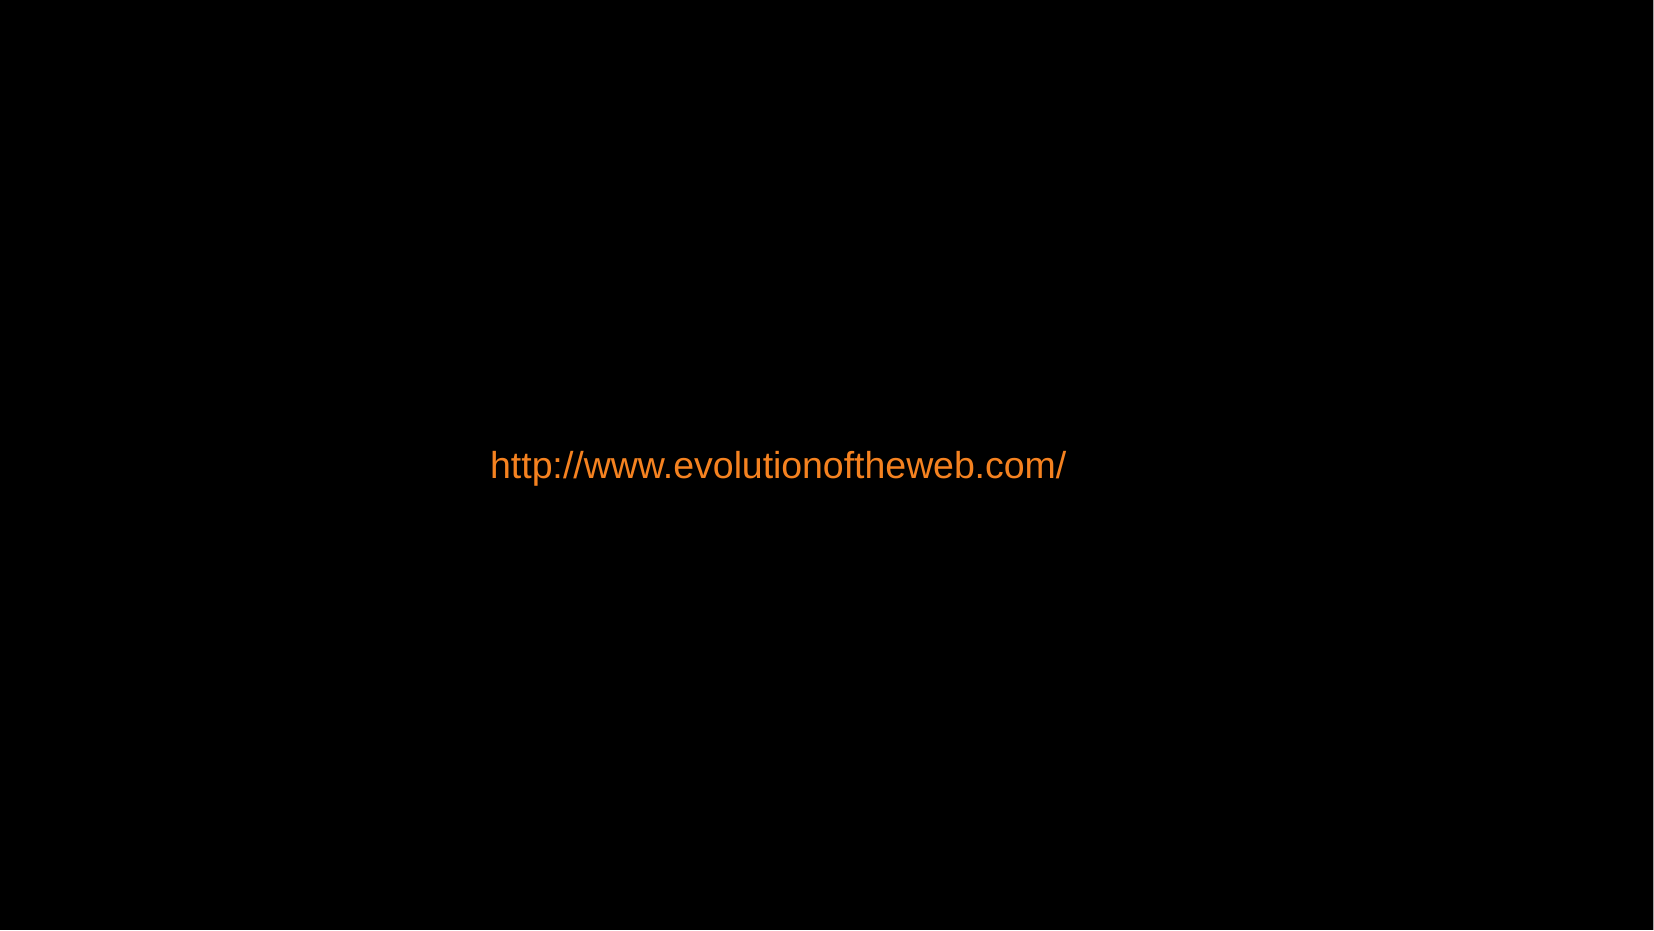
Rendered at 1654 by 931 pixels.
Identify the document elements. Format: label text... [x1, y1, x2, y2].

text_box http://www.evolutionoftheweb.com/ [475, 437, 1205, 508]
